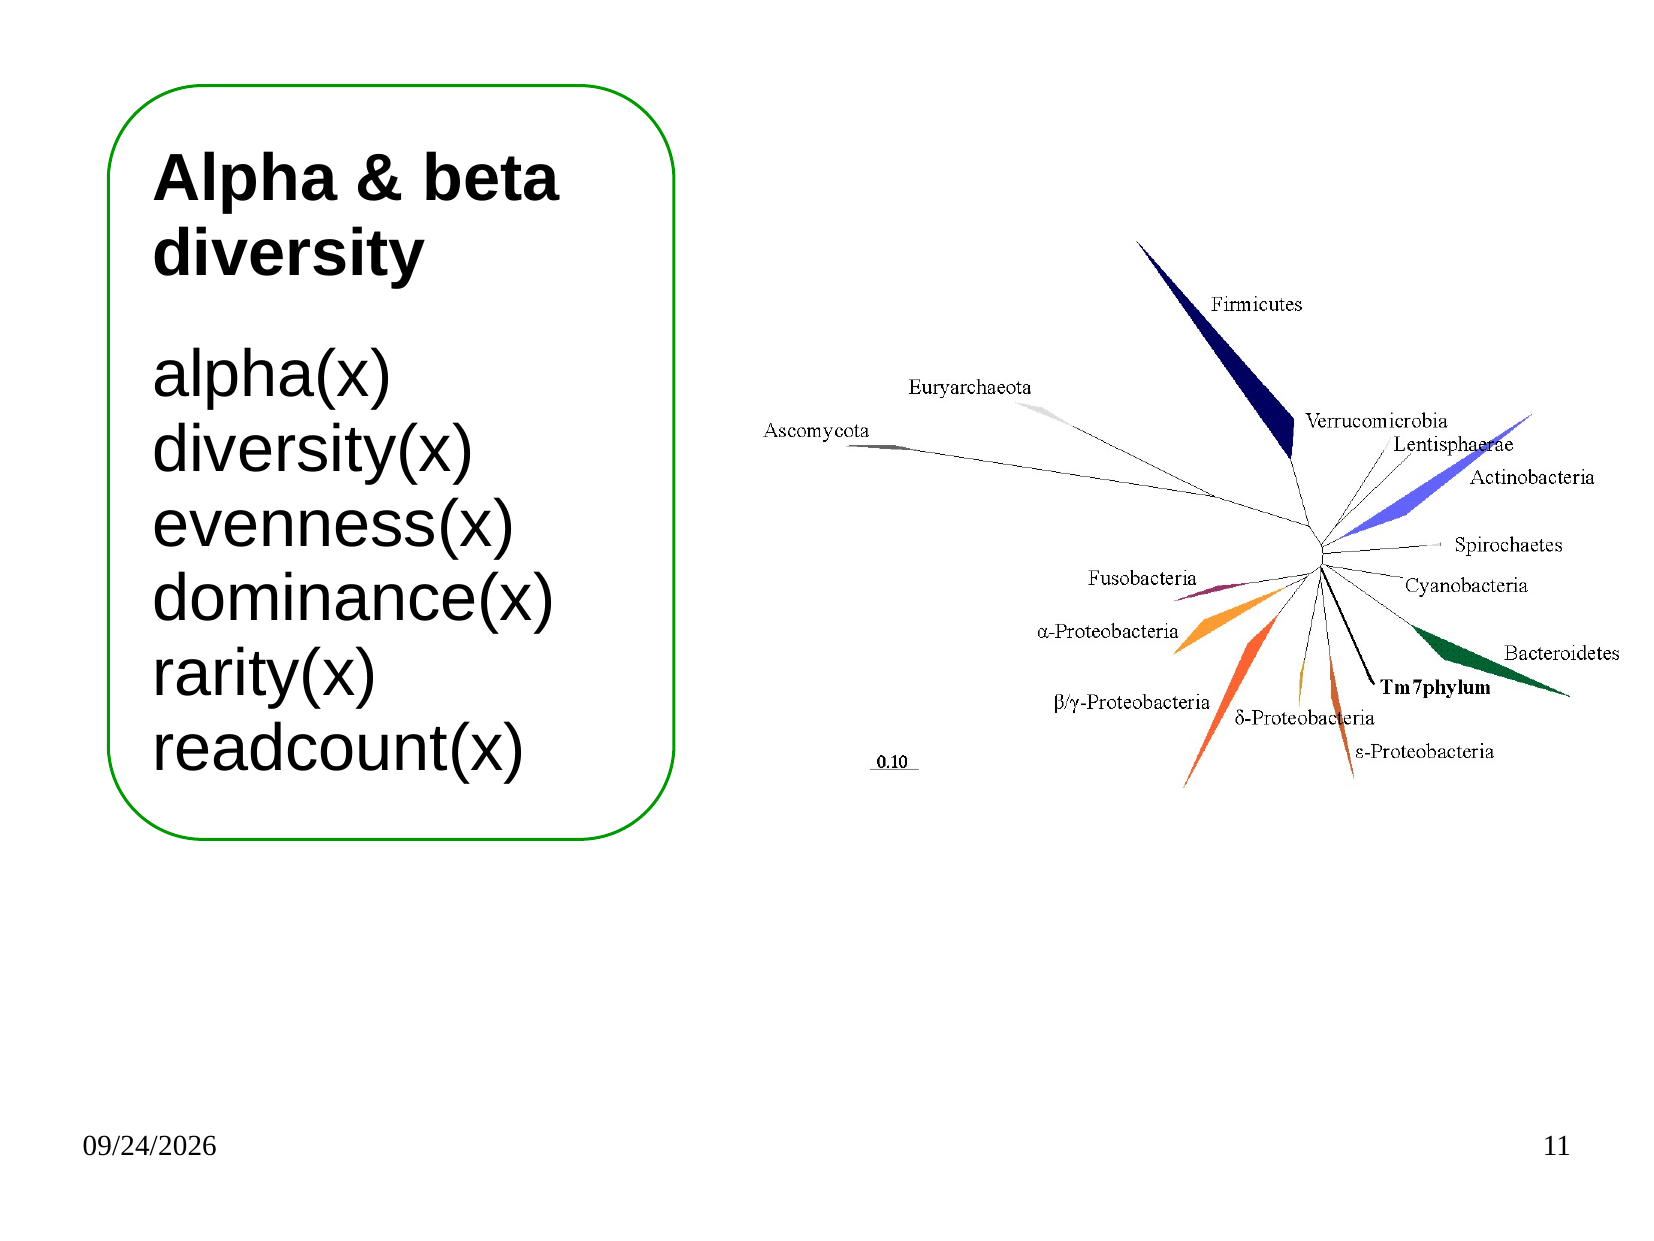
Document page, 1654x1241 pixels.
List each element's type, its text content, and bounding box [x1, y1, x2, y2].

picture [732, 210, 1619, 788]
text_box Alpha & beta diversity alpha(x) diversity(x) evenness(x) dominance(x) rarity(x) readcount(x) [108, 85, 674, 840]
